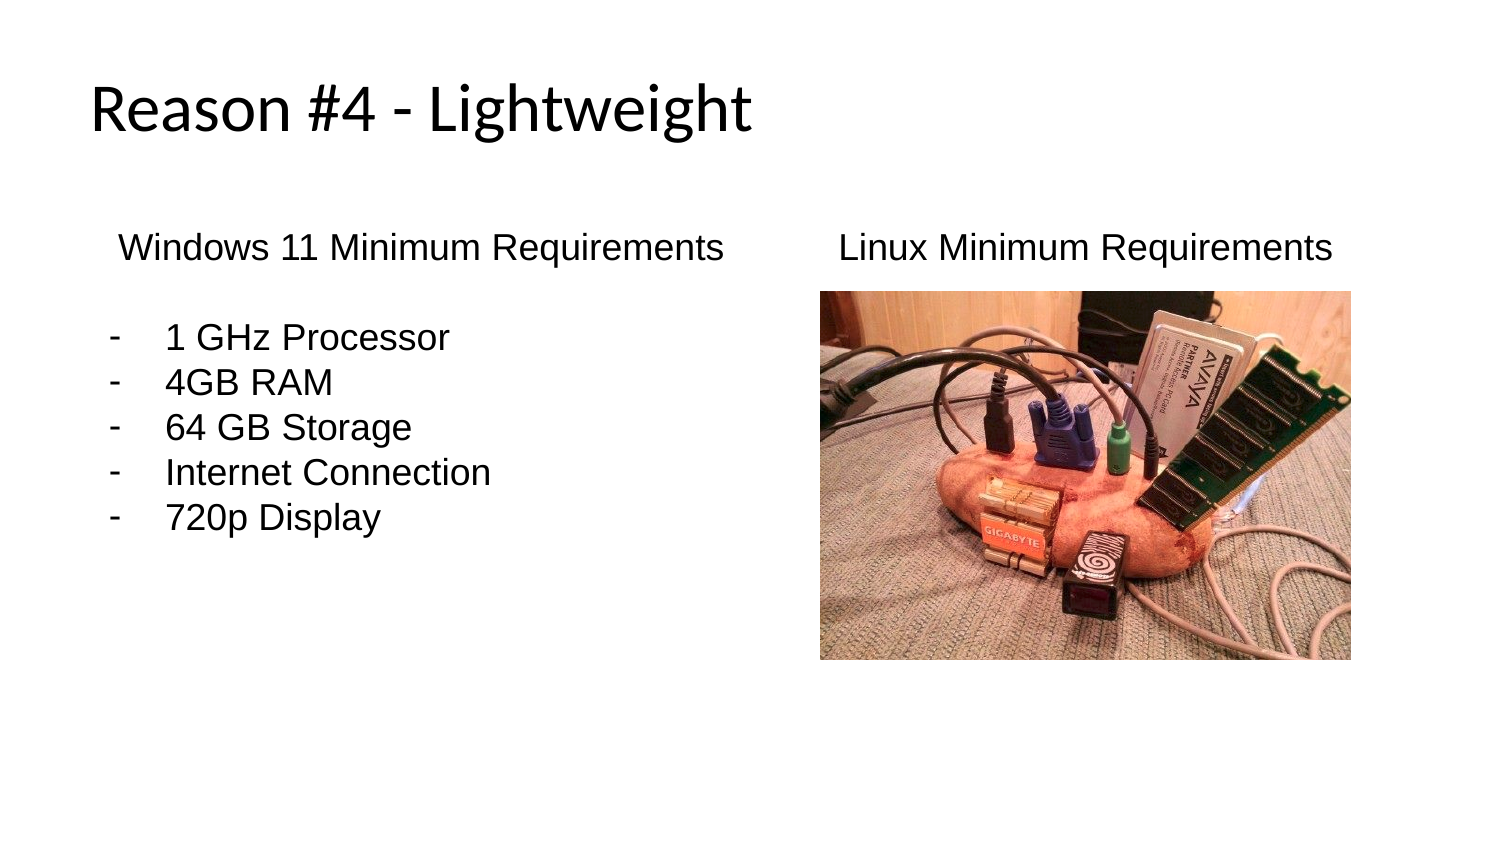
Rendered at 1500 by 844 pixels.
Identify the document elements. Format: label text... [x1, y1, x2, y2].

picture [820, 291, 1351, 660]
text_box Reason #4 - Lightweight [75, 33, 1425, 175]
text_box Linux Minimum Requirements [768, 207, 1443, 283]
text_box Windows 11 Minimum Requirements 1 GHz Processor 4GB RAM 64 GB Storage Internet Connection 720p Display [75, 207, 768, 553]
